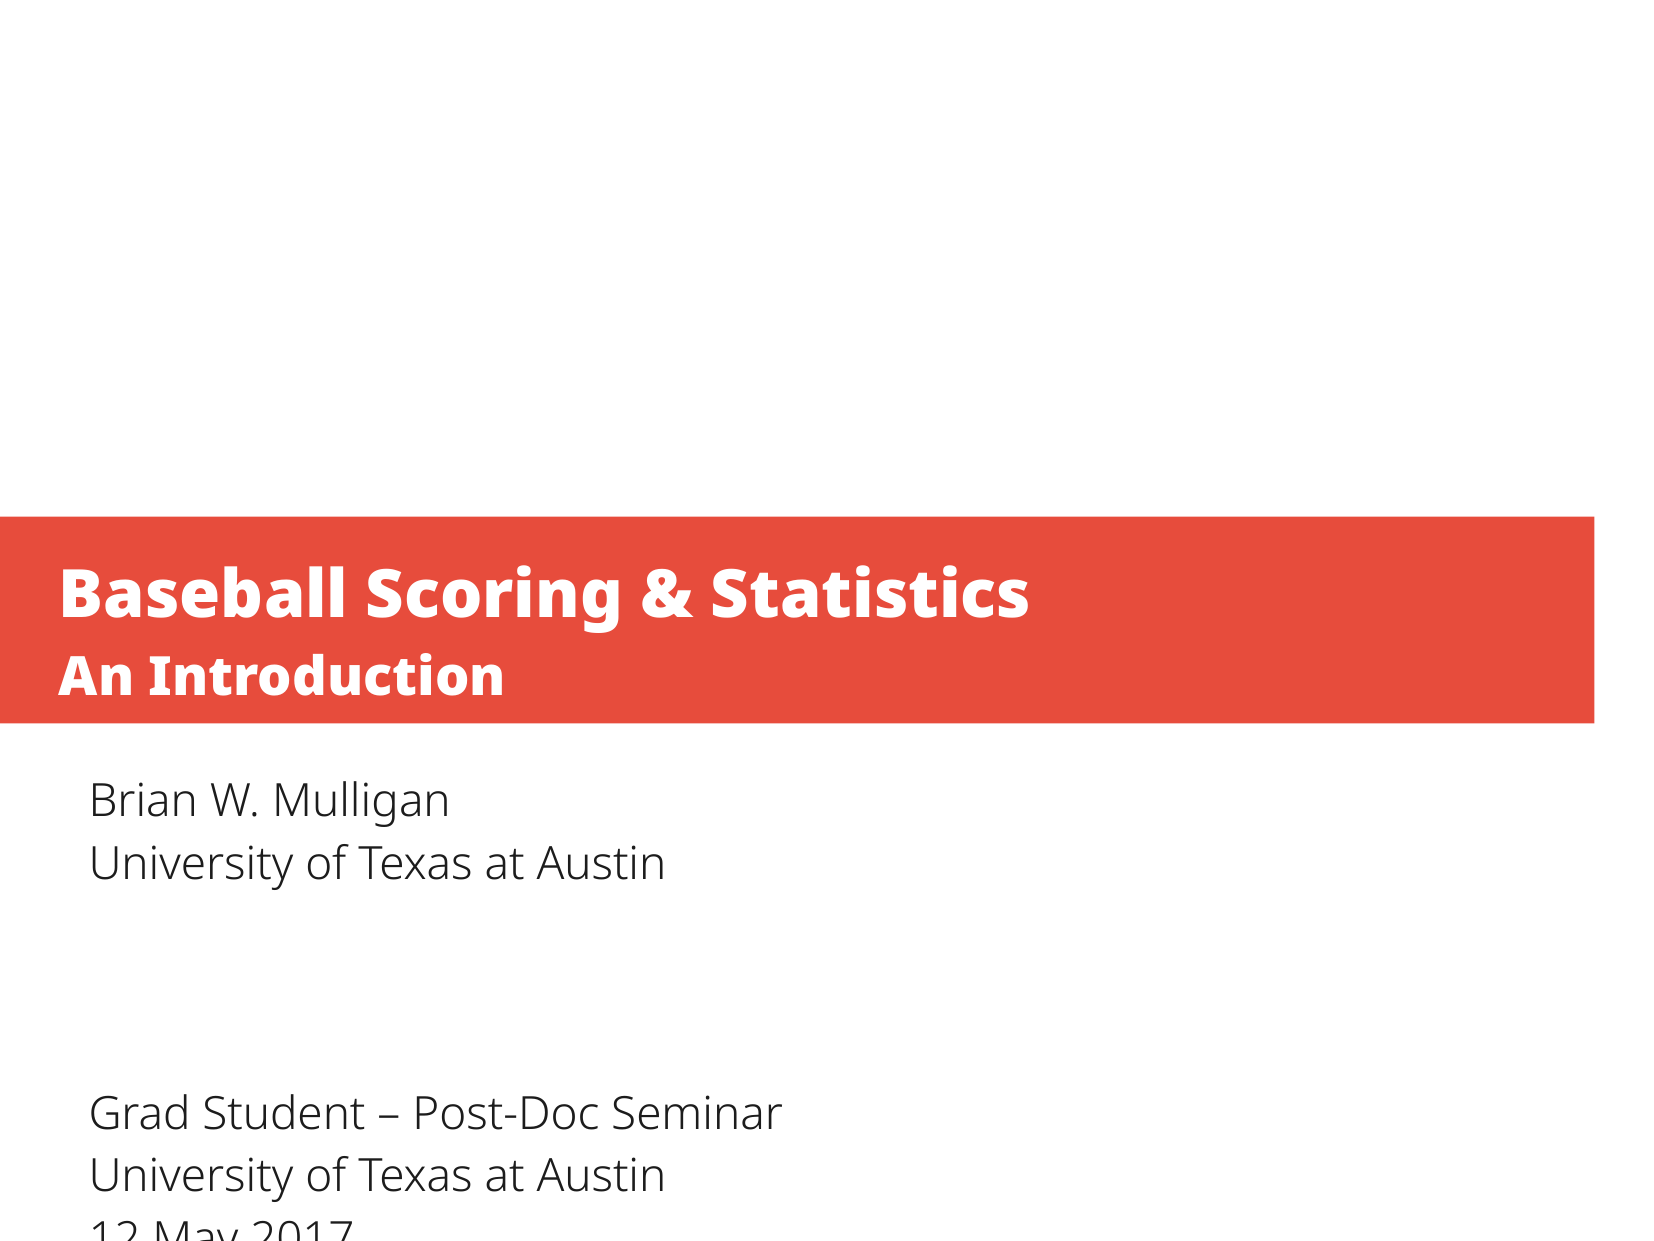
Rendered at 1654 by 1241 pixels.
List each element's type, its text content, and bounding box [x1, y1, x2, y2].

title Baseball Scoring & Statistics An Introduction [59, 546, 1595, 694]
subtitle Brian W. Mulligan University of Texas at Austin Grad Student – Post-Doc Seminar University of Texas at Austin 12 May 2017 [88, 767, 1595, 1182]
